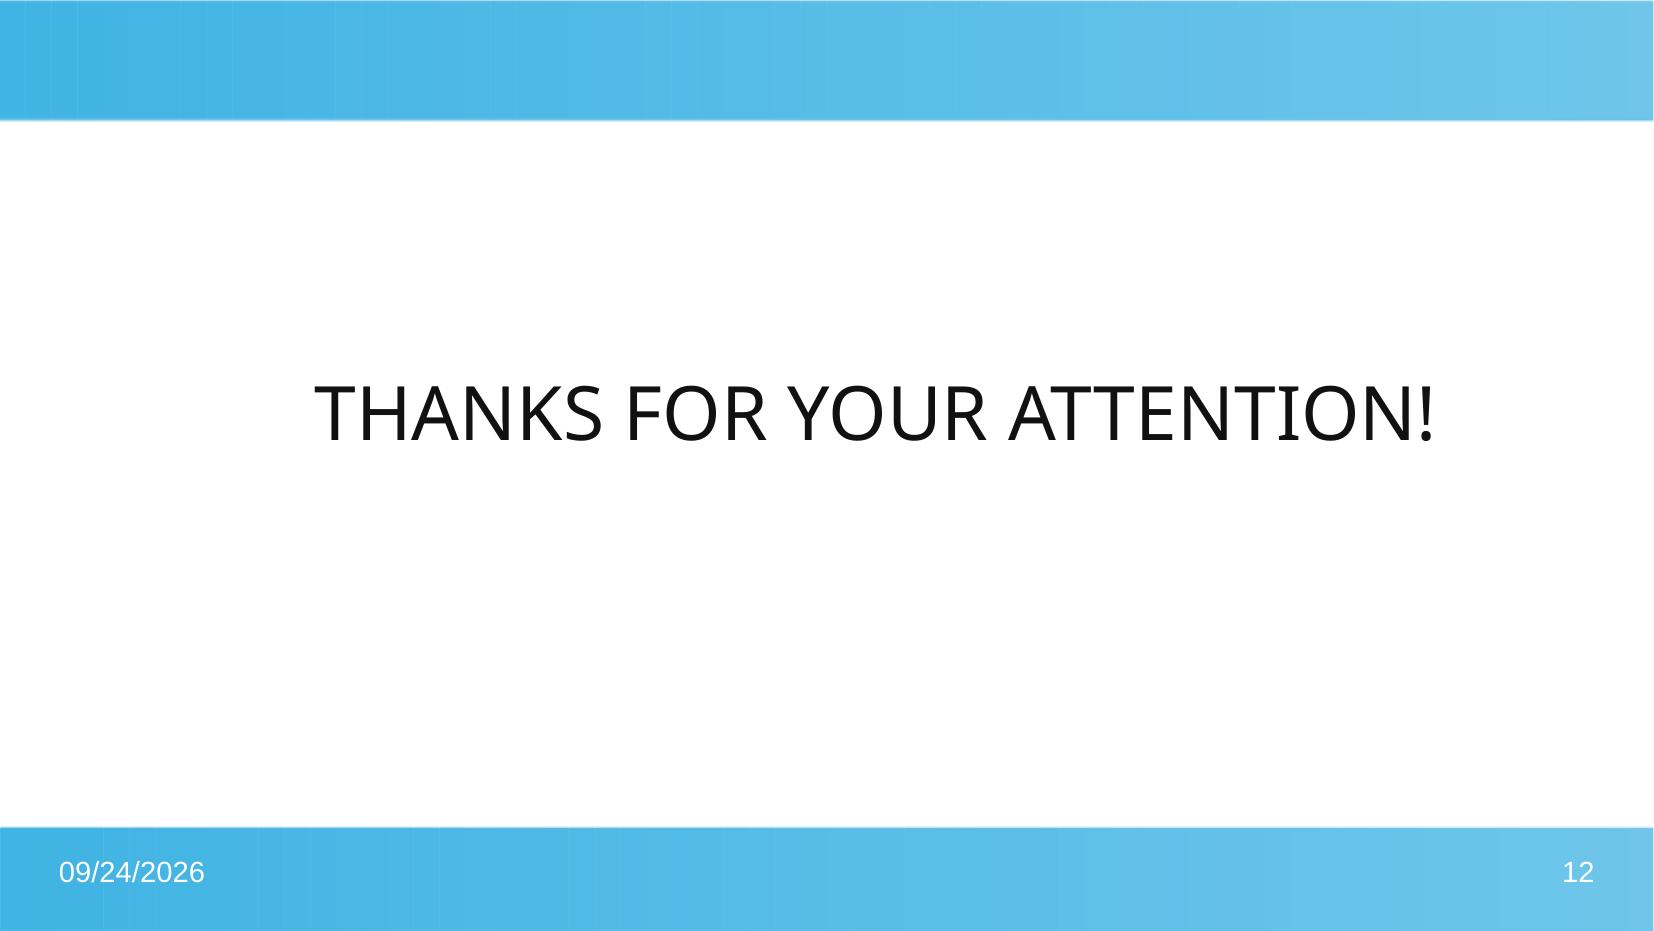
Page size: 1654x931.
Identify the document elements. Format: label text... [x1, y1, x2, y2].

text_box THANKS FOR YOUR ATTENTION! [300, 353, 1501, 541]
